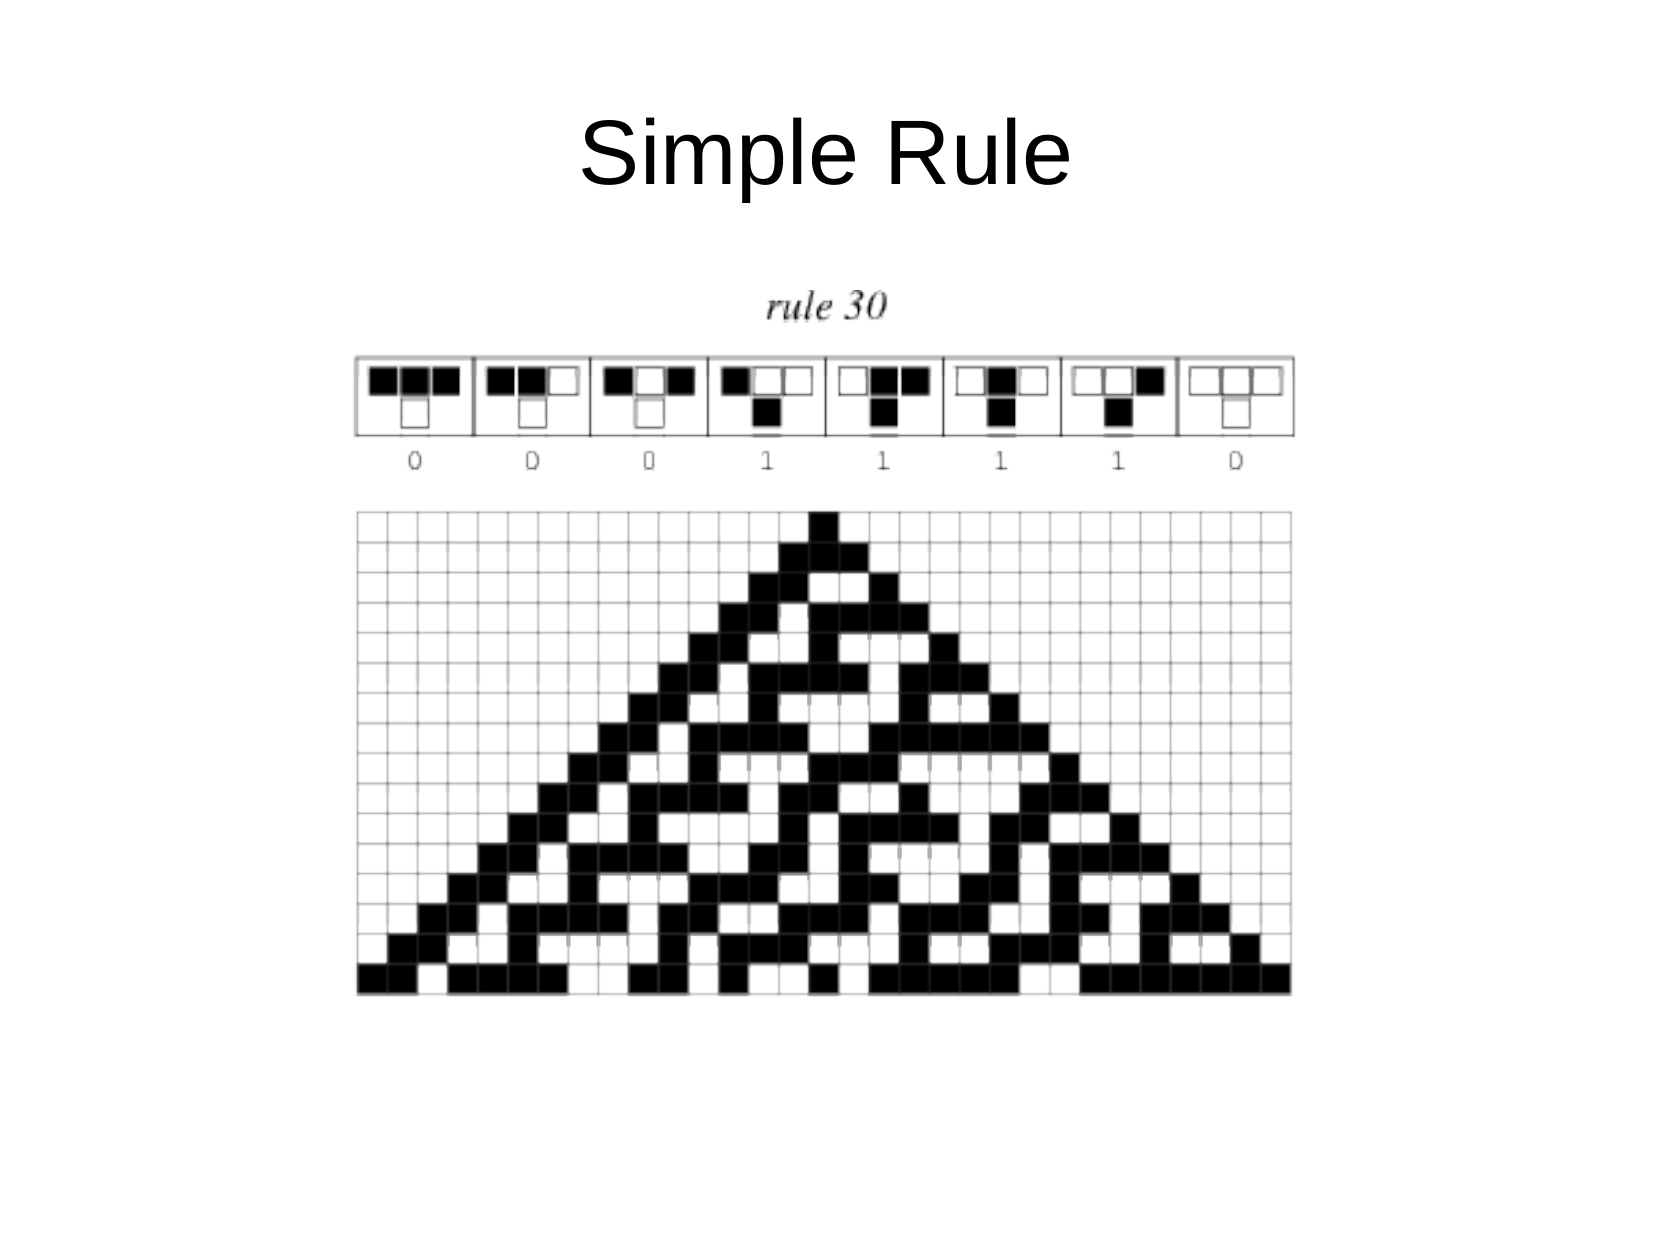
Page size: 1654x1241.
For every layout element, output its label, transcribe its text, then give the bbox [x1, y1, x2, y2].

picture [294, 290, 1359, 1010]
title Simple Rule [82, 49, 1571, 257]
